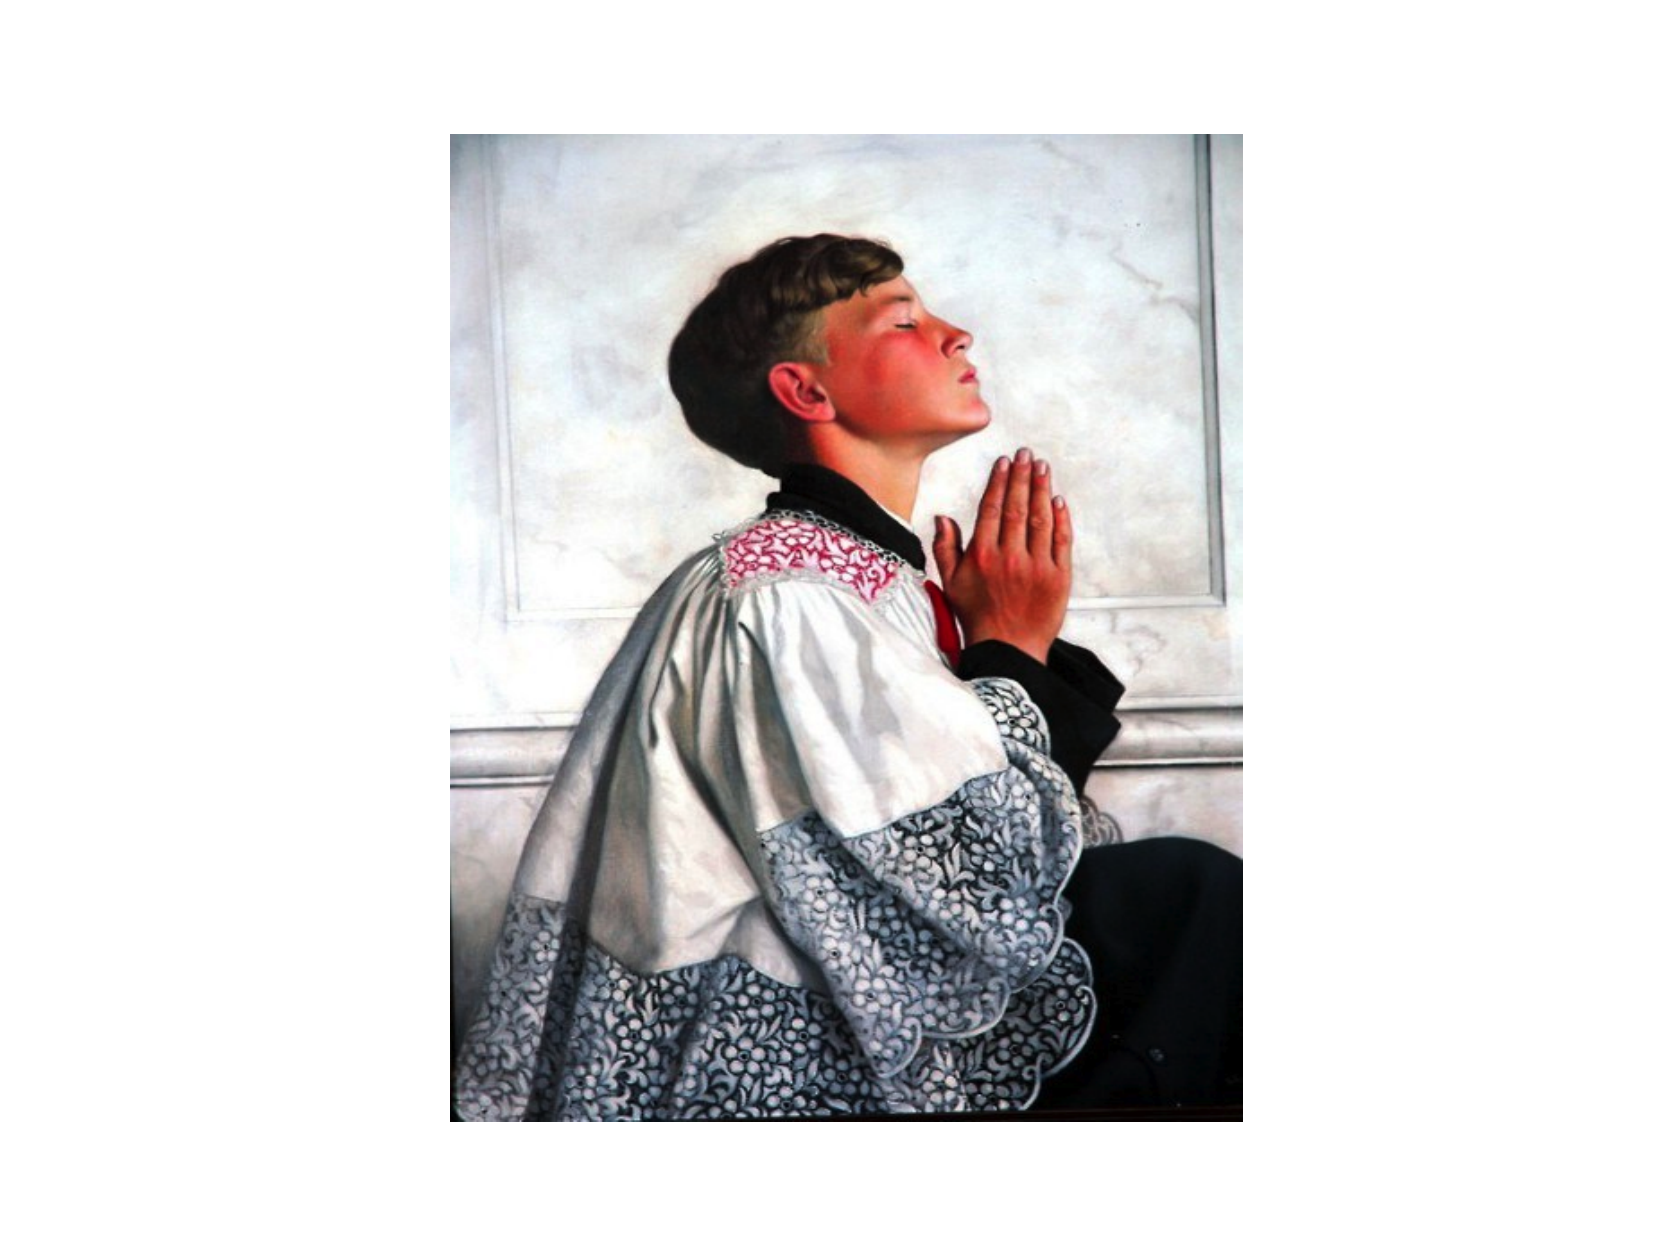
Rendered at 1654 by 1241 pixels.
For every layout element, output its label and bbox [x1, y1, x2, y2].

picture [450, 134, 1243, 1123]
